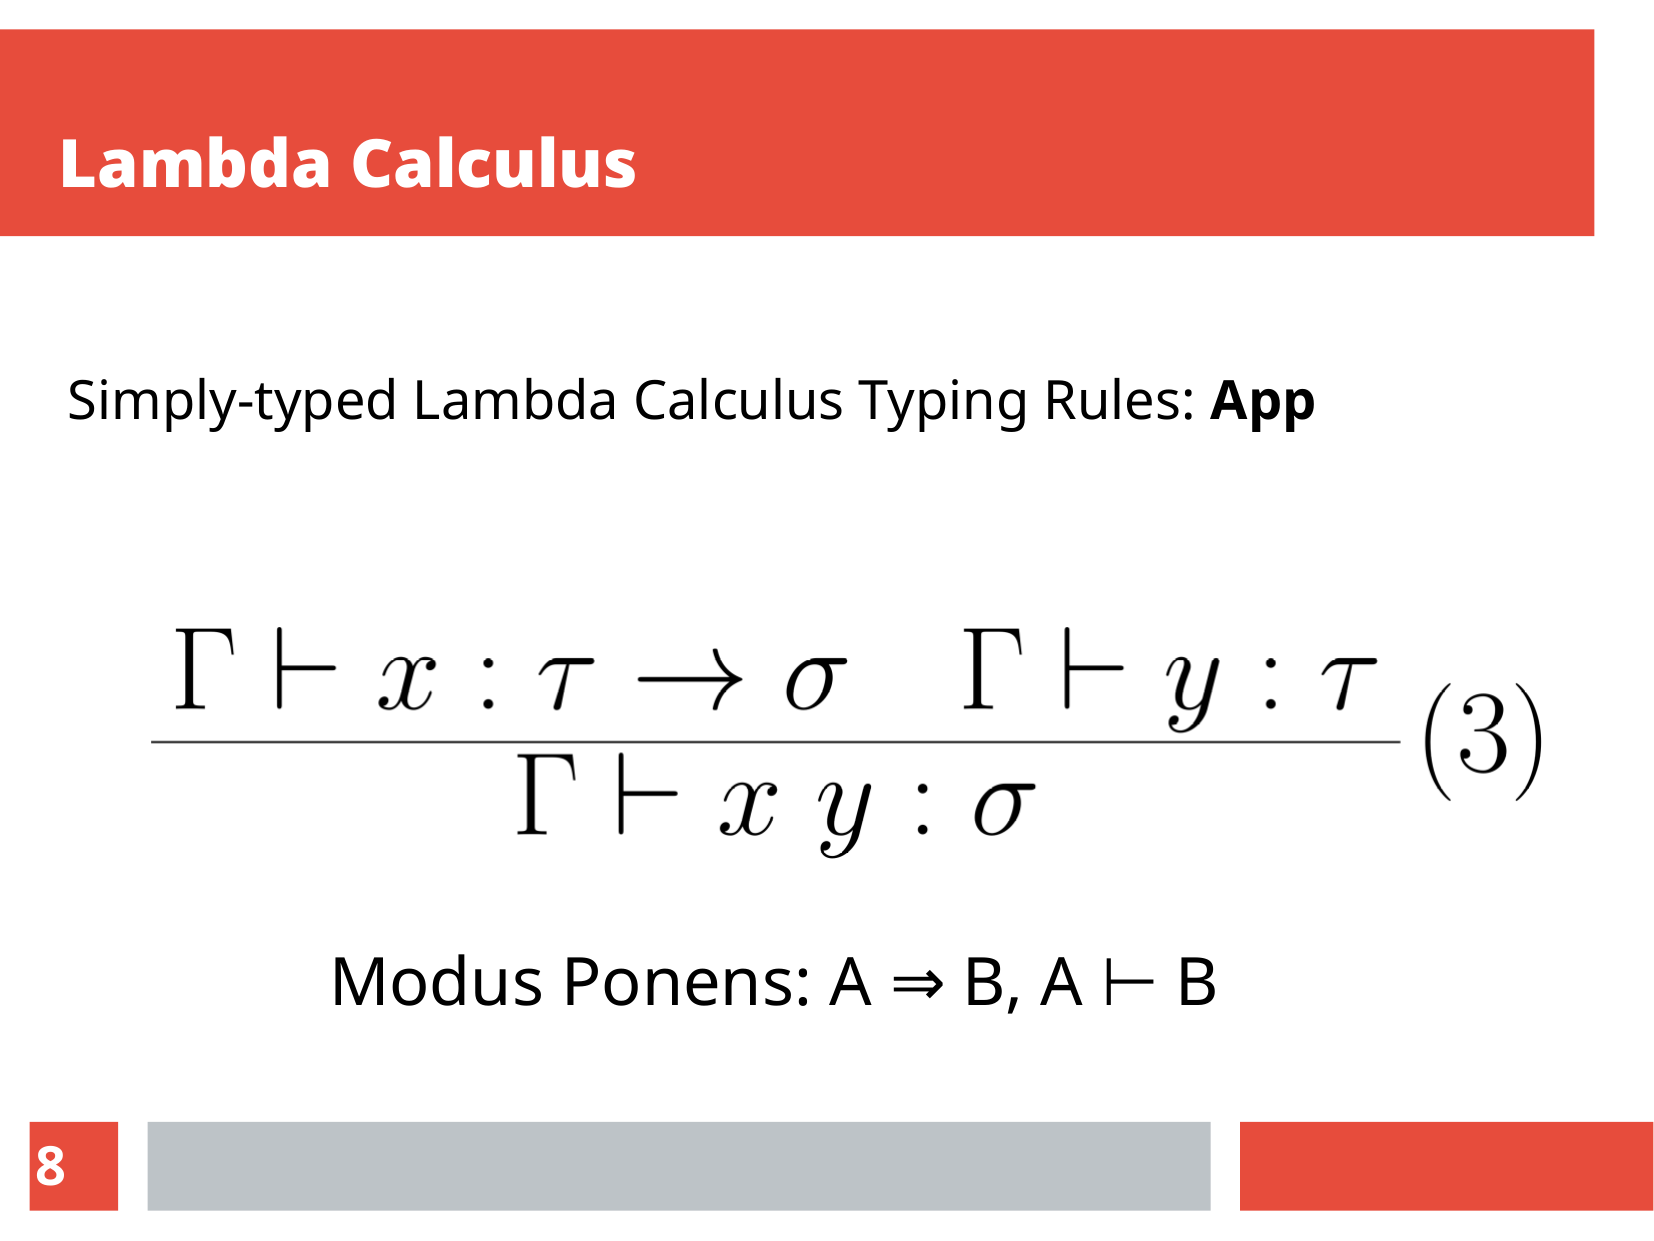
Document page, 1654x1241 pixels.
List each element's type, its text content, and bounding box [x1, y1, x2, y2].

picture [147, 627, 1544, 860]
text_box 8 [20, 1119, 254, 1210]
text_box Simply-typed Lambda Calculus Typing Rules: App [53, 354, 1588, 433]
title Lambda Calculus [59, 58, 1595, 207]
text_box Modus Ponens: A ⇒ B, A ⊢ B [314, 926, 1291, 1020]
